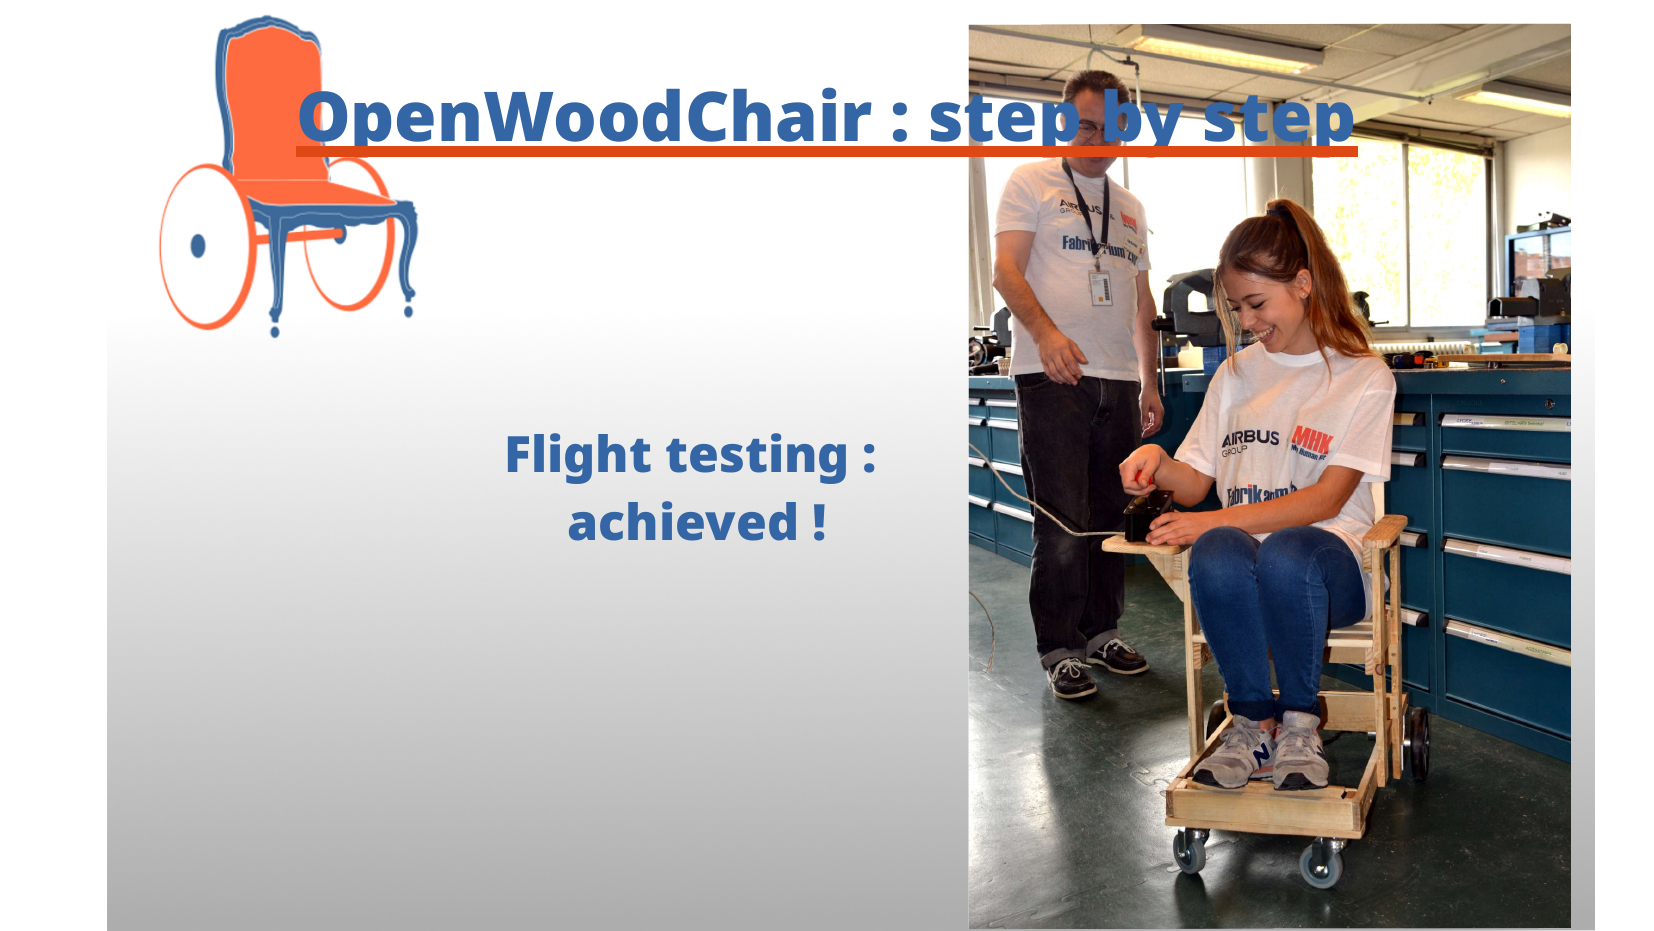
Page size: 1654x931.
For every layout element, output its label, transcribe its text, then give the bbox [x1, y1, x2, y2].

title OpenWoodChair : step by step [82, 37, 1571, 193]
subtitle Flight testing : achieved ! [82, 217, 1300, 758]
picture [106, 0, 1595, 931]
